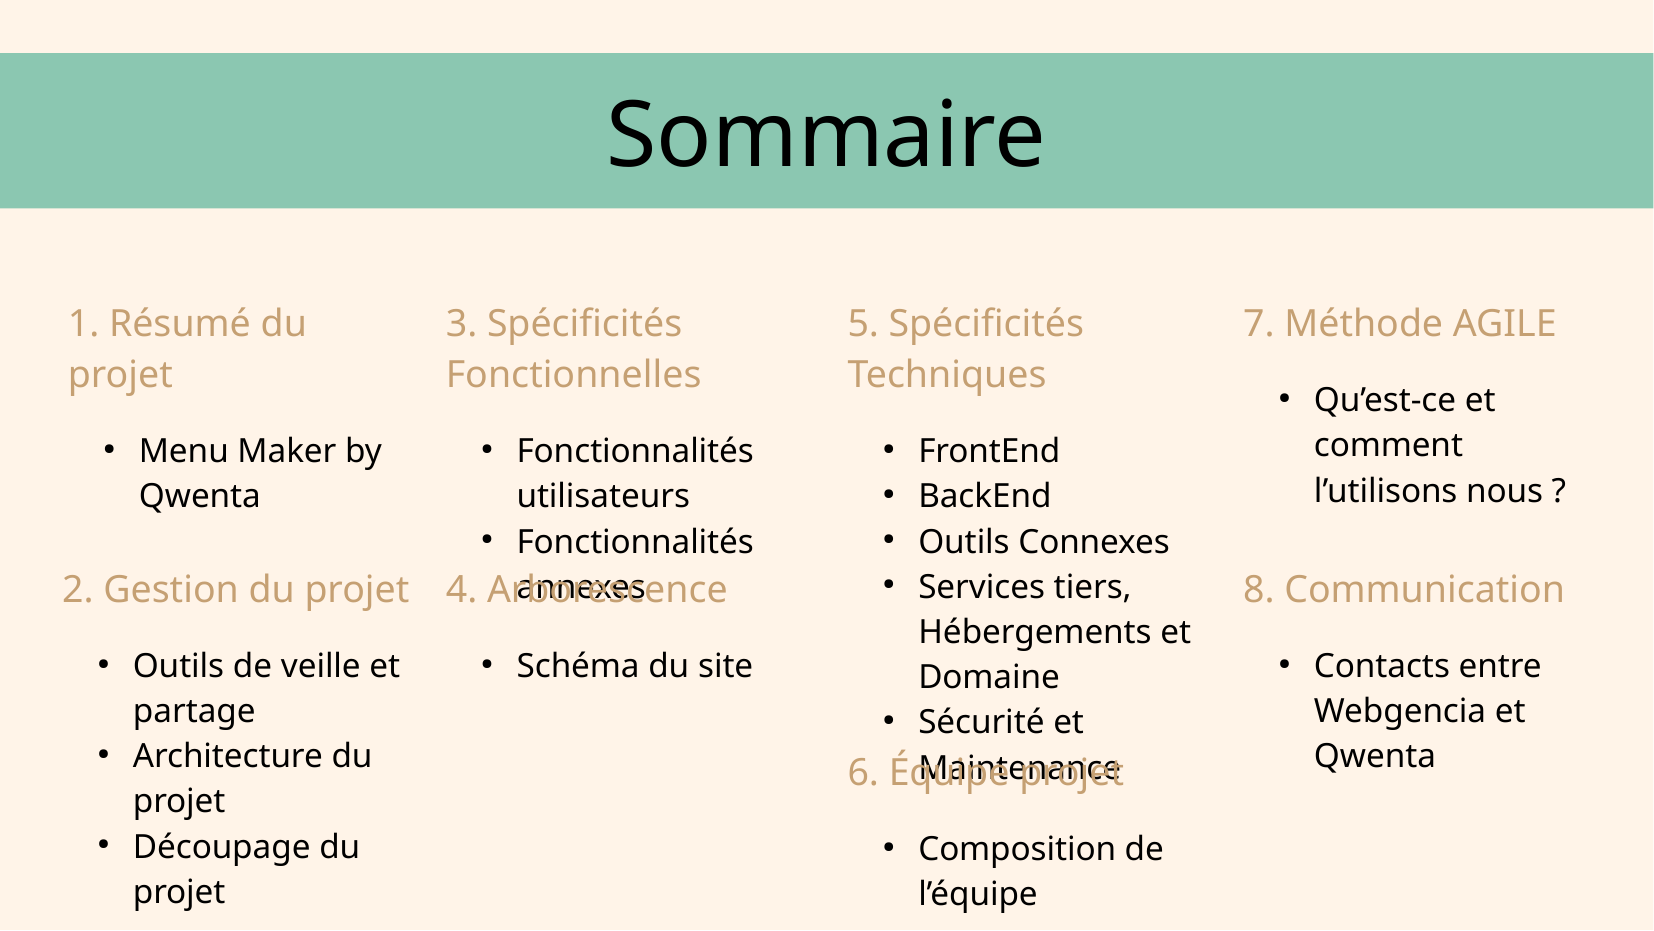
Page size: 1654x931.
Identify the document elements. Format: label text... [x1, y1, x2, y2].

text_box 8. Communication Contacts entre Webgencia et Qwenta [1228, 555, 1613, 735]
text_box 2. Gestion du projet Outils de veille et partage Architecture du projet Découpage du projet [47, 555, 432, 876]
title Sommaire [0, 53, 1654, 209]
text_box 5. Spécificités Techniques FrontEnd BackEnd Outils Connexes Services tiers, Hébergements et Domaine Sécurité et Maintenance [832, 289, 1217, 678]
text_box 7. Méthode AGILE Qu’est-ce et comment l’utilisons nous ? [1228, 289, 1613, 470]
text_box 1. Résumé du projet Menu Maker by Qwenta [53, 289, 408, 474]
text_box 4. Arborescence Schéma du site [431, 555, 815, 674]
text_box 3. Spécificités Fonctionnelles Fonctionnalités utilisateurs Fonctionnalités annexes [431, 289, 815, 542]
text_box 6. Équipe projet Composition de l’équipe [832, 738, 1217, 884]
